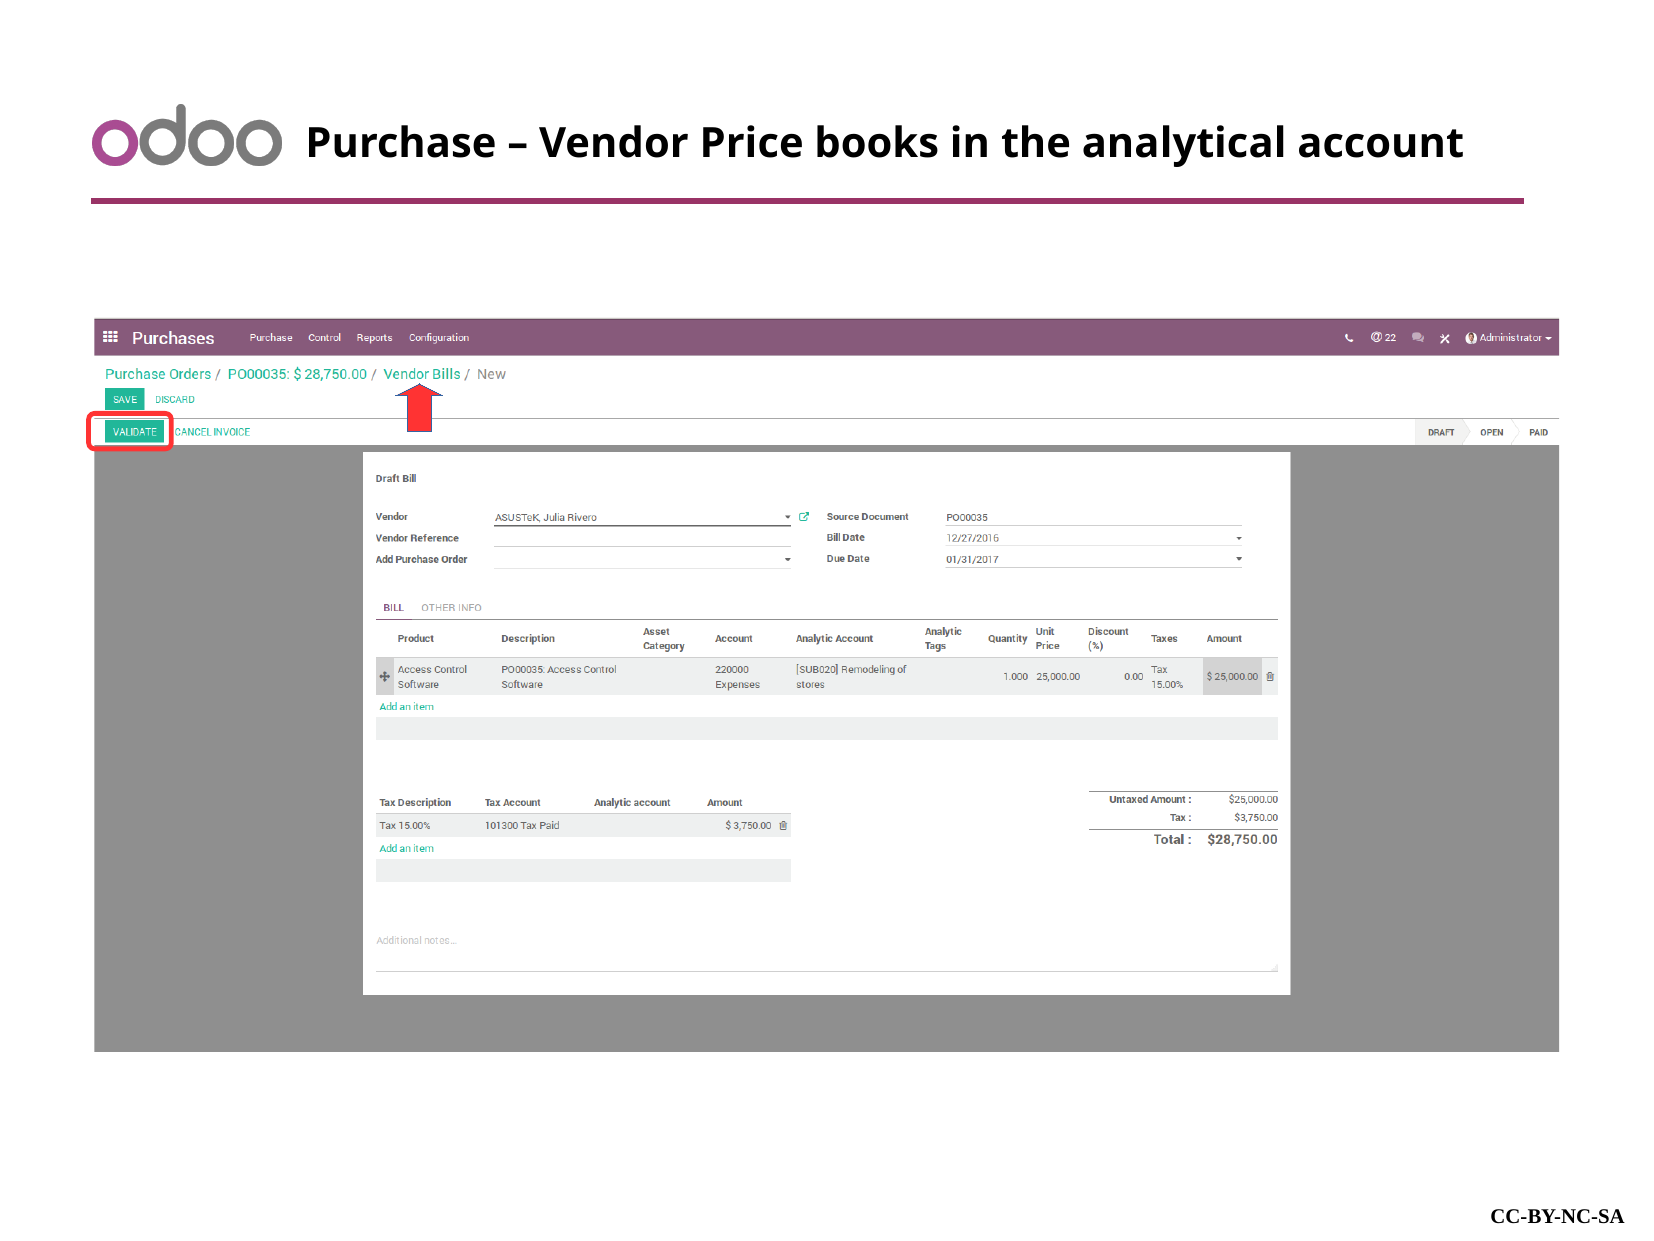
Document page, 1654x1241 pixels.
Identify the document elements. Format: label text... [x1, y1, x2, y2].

text_box [88, 413, 172, 449]
picture [92, 104, 282, 166]
text_box [395, 383, 443, 432]
picture [94, 317, 1560, 1052]
title Purchase – Vendor Price books in the analytical account [305, 37, 1568, 245]
